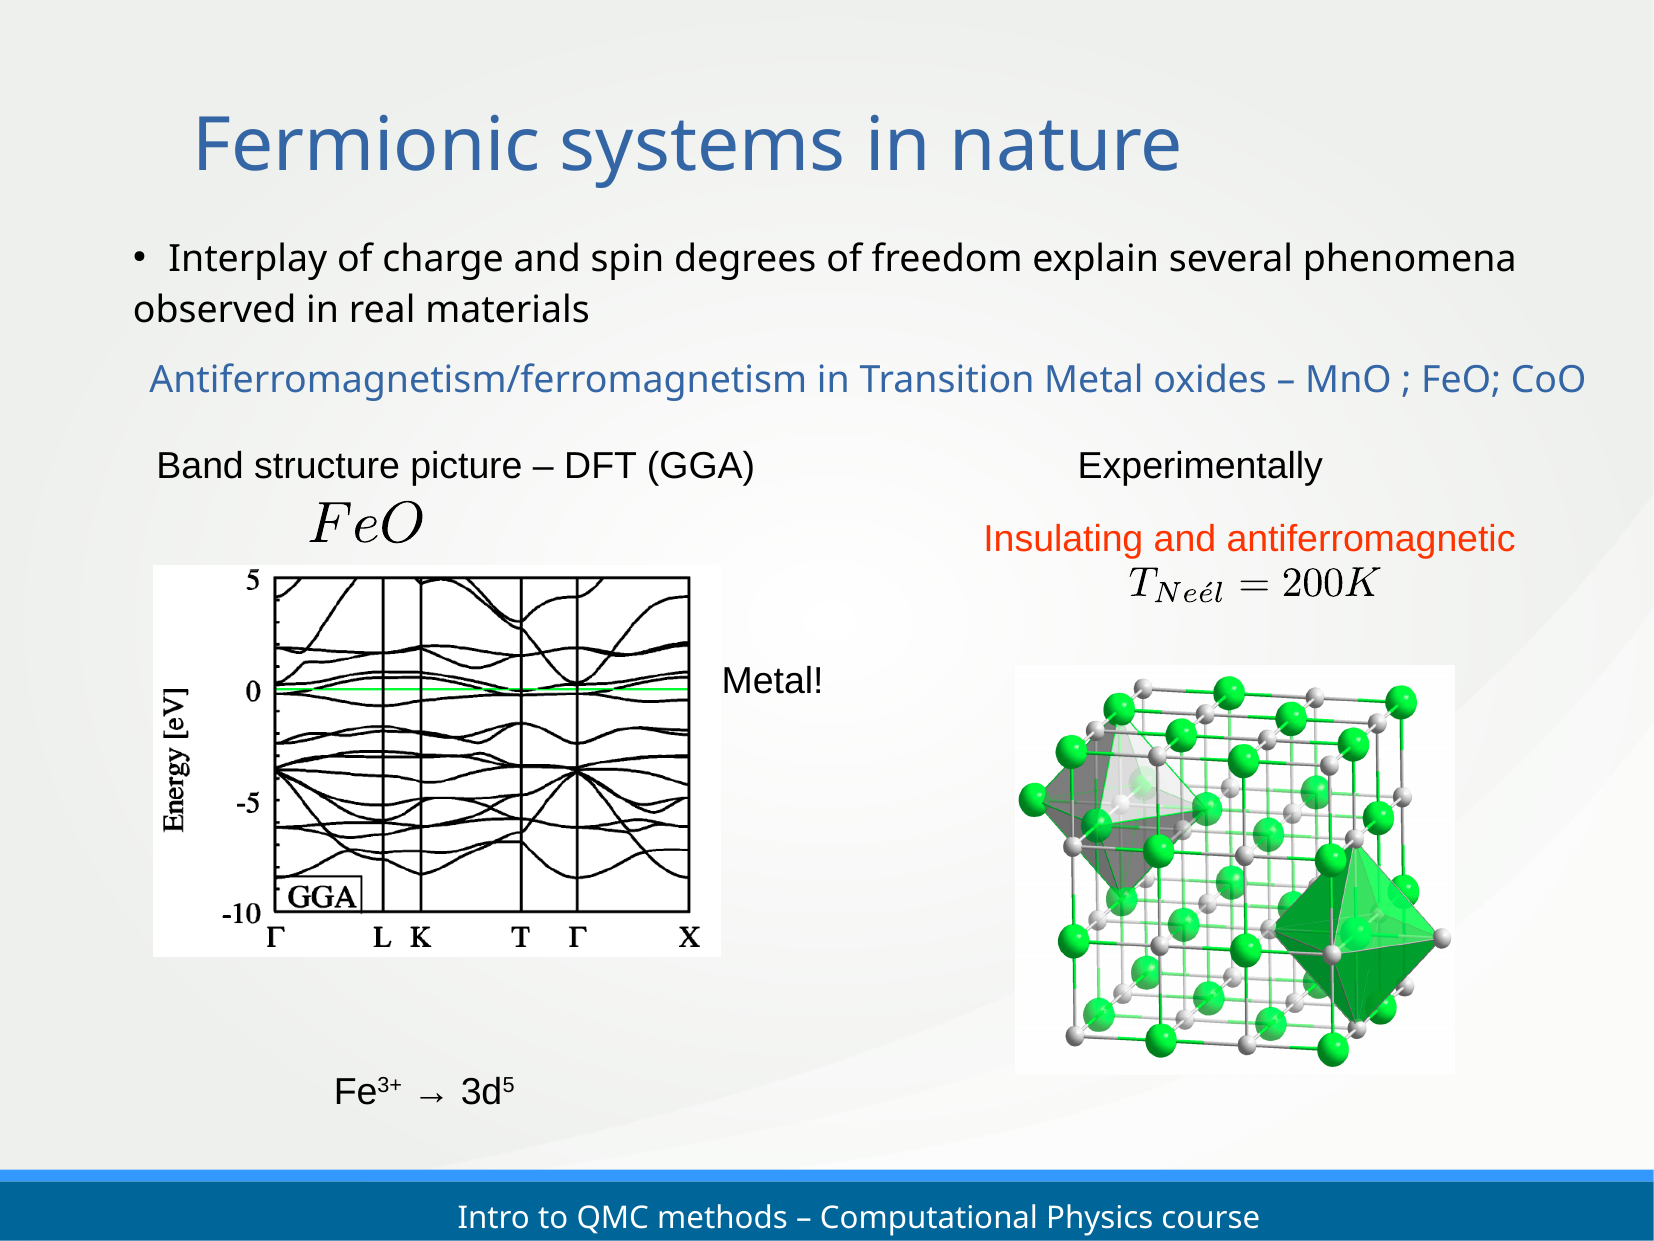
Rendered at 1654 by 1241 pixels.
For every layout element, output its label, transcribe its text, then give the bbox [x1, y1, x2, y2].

text_box Insulating and antiferromagnetic [968, 510, 1531, 567]
text_box Metal! [706, 651, 839, 709]
text_box Fe3+ [318, 1062, 398, 1120]
text_box Fermionic systems in nature [141, 82, 1156, 182]
picture [0, 0, 1654, 1169]
text_box Band structure picture – DFT (GGA) [141, 437, 771, 536]
text_box → 3d5 [398, 1062, 530, 1120]
text_box Antiferromagnetism/ferromagnetism in Transition Metal oxides – MnO ; FeO; CoO [134, 344, 1555, 402]
text_box [307, 500, 426, 544]
text_box Experimentally [1062, 437, 1441, 510]
text_box [1128, 567, 1382, 603]
picture [1563, 368, 1580, 389]
text_box Interplay of charge and spin degrees of freedom explain several phenomena observed in real materials [118, 224, 1654, 367]
